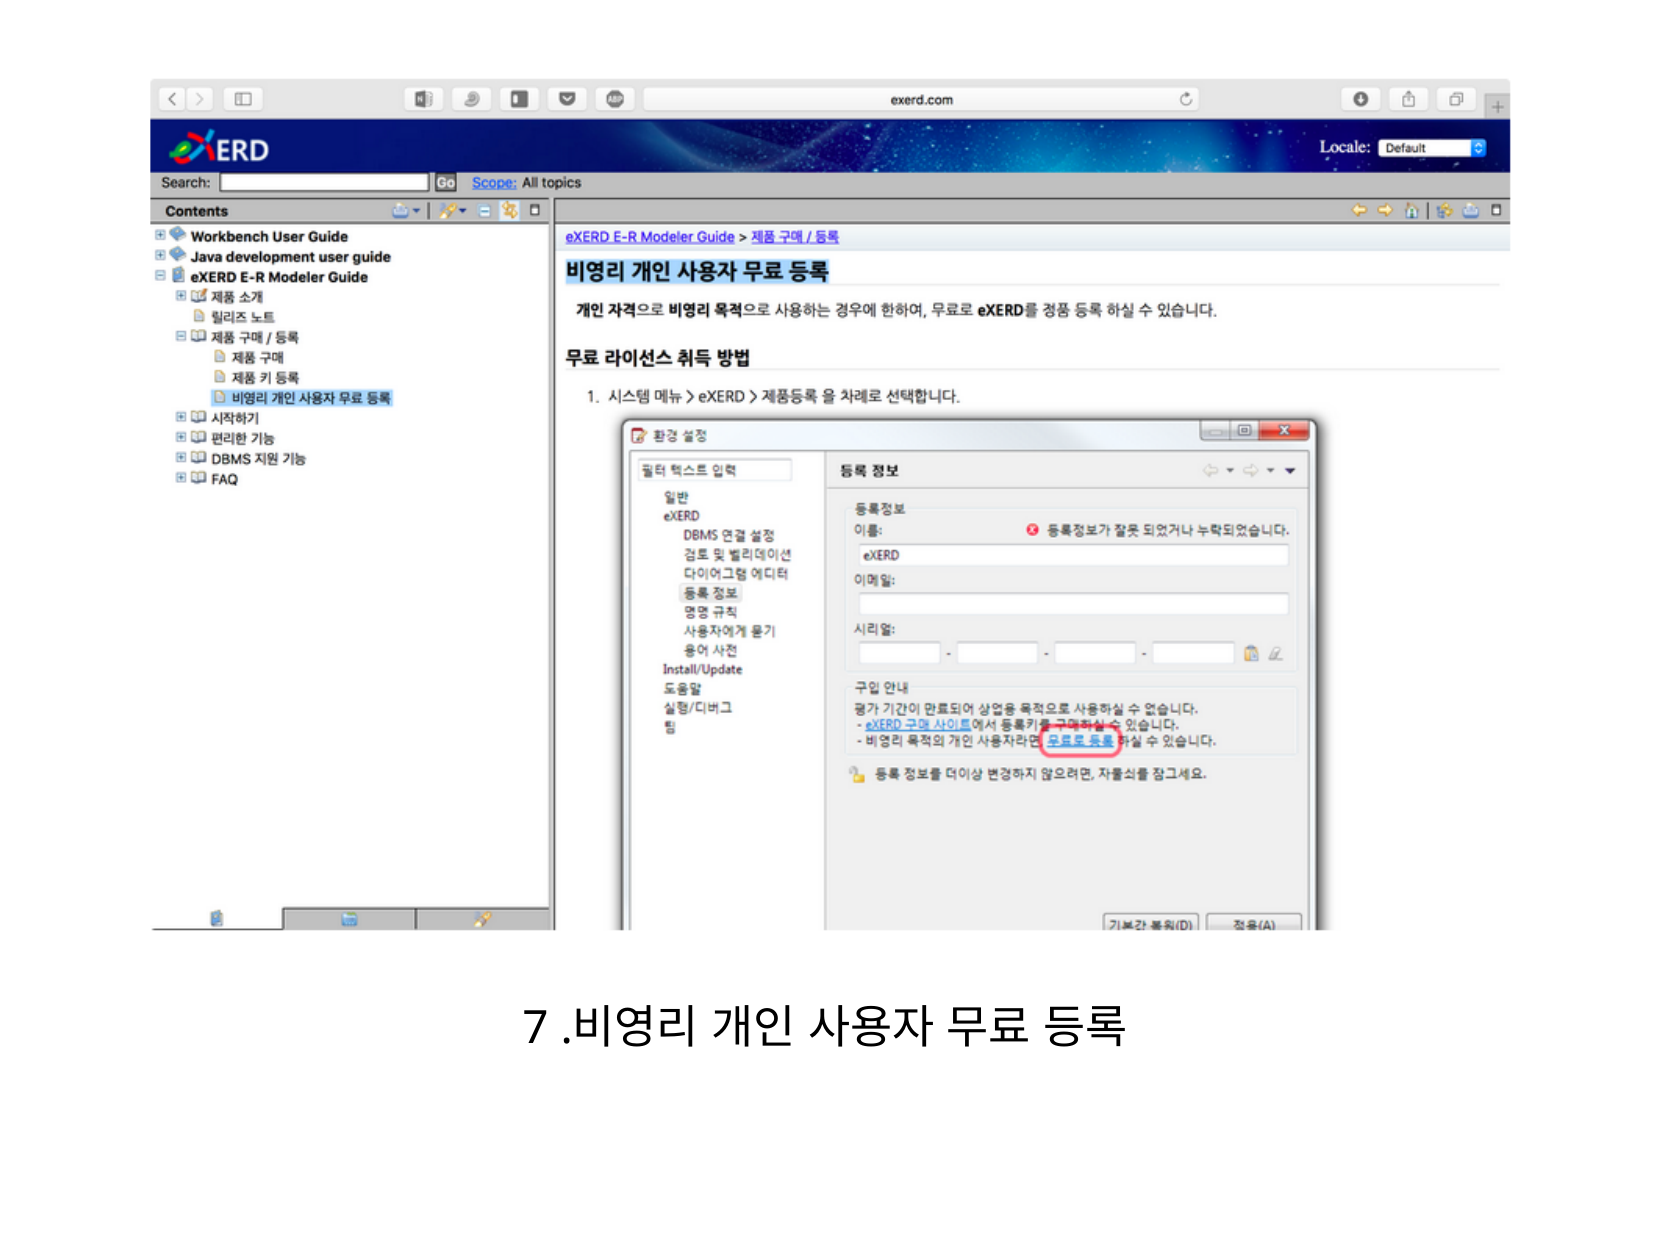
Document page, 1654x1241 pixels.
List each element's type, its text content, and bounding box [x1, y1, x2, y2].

title 7 .비영리 개인 사용자 무료 등록 [80, 920, 1570, 1128]
picture [149, 76, 1512, 932]
